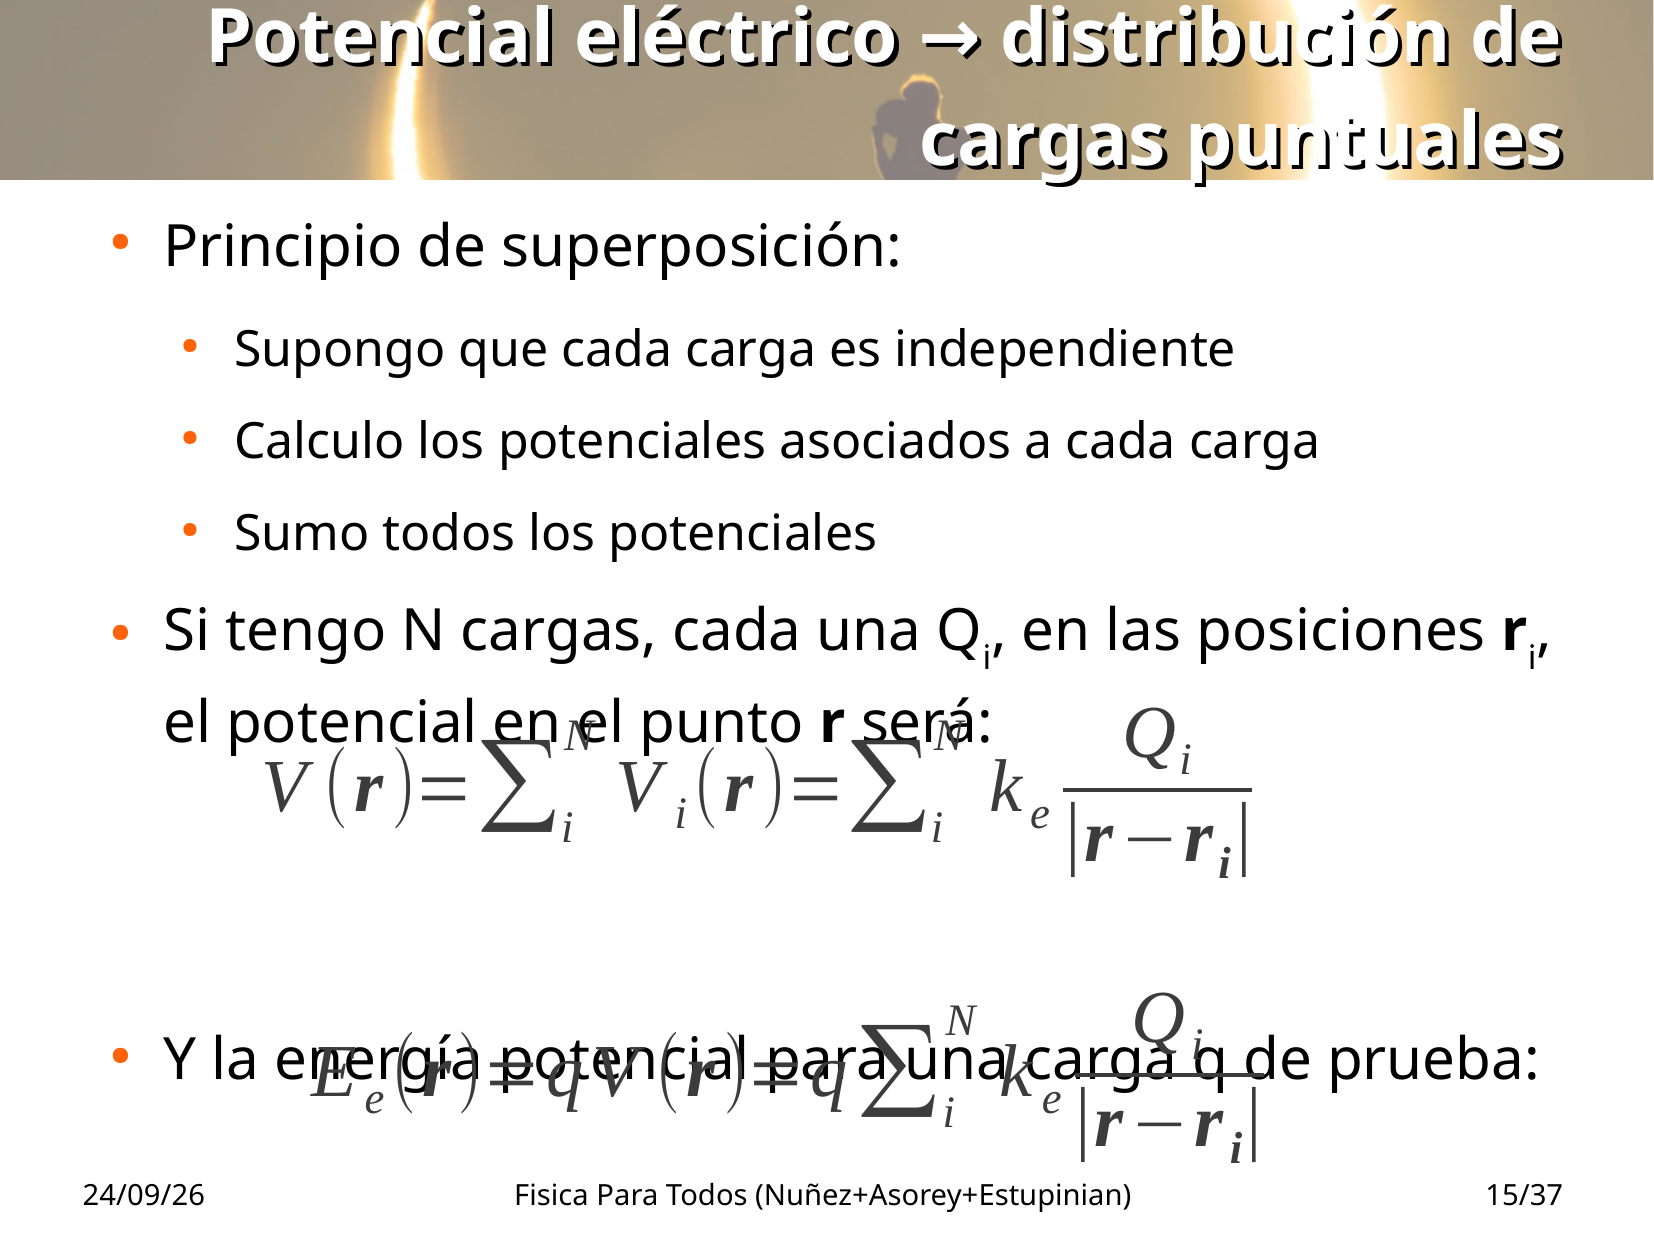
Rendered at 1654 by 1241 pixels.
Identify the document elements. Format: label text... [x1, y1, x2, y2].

picture [1206, 0, 1654, 180]
picture [1079, 173, 1191, 180]
list Principio de superposición: Supongo que cada carga es independiente Calculo los potenciales asociados a cada carga Sumo todos los potenciales Si tengo N cargas, cada una Qi, en las posiciones ri, el potencial en el punto r será: Y la energía potencial para una carga q de prueba: [92, 204, 1581, 1105]
chart [300, 975, 1275, 1174]
chart [255, 690, 1265, 889]
title Potencial eléctrico → distribución de cargas puntuales [75, 0, 1564, 173]
picture [0, 0, 1042, 180]
